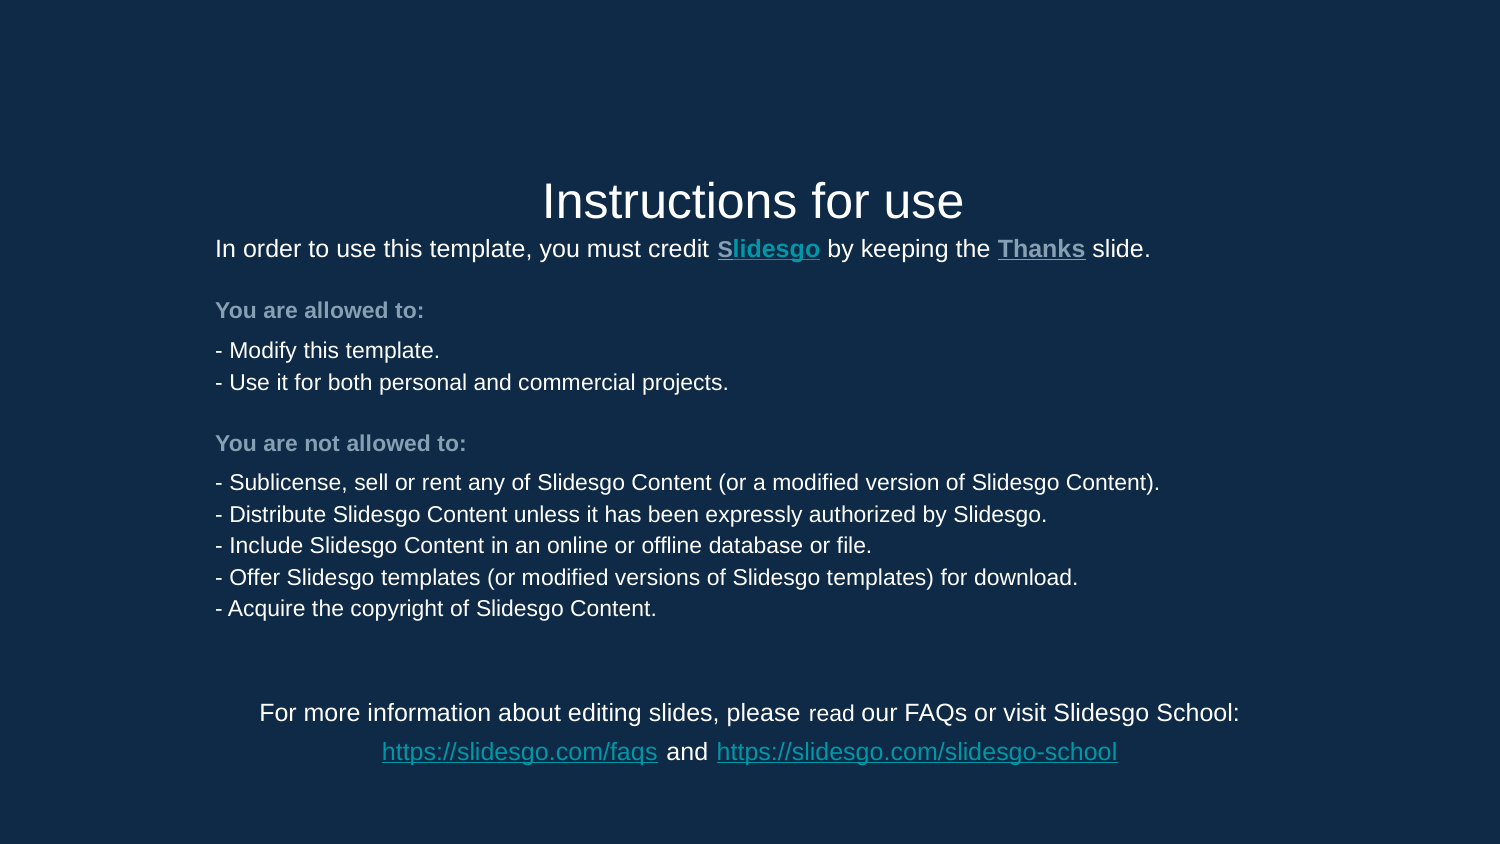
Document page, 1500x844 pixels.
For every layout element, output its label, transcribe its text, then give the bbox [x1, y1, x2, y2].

list For more information about editing slides, please read our FAQs or visit Slidesgo School: https://slidesgo.com/faqs and https://slidesgo.com/slidesgo-school [171, 676, 1328, 749]
list In order to use this template, you must credit Slidesgo by keeping the Thanks slide. You are allowed to: - Modify this template. - Use it for both personal and commercial projects. You are not allowed to: - Sublicense, sell or rent any of Slidesgo Content (or a modified version of Slidesgo Content). - Distribute Slidesgo Content unless it has been expressly authorized by Slidesgo. - Include Slidesgo Content in an online or offline database or file. - Offer Slidesgo templates (or modified versions of Slidesgo templates) for download. - Acquire the copyright of Slidesgo Content. [200, 213, 1357, 286]
title Instructions for use [175, 153, 1332, 233]
